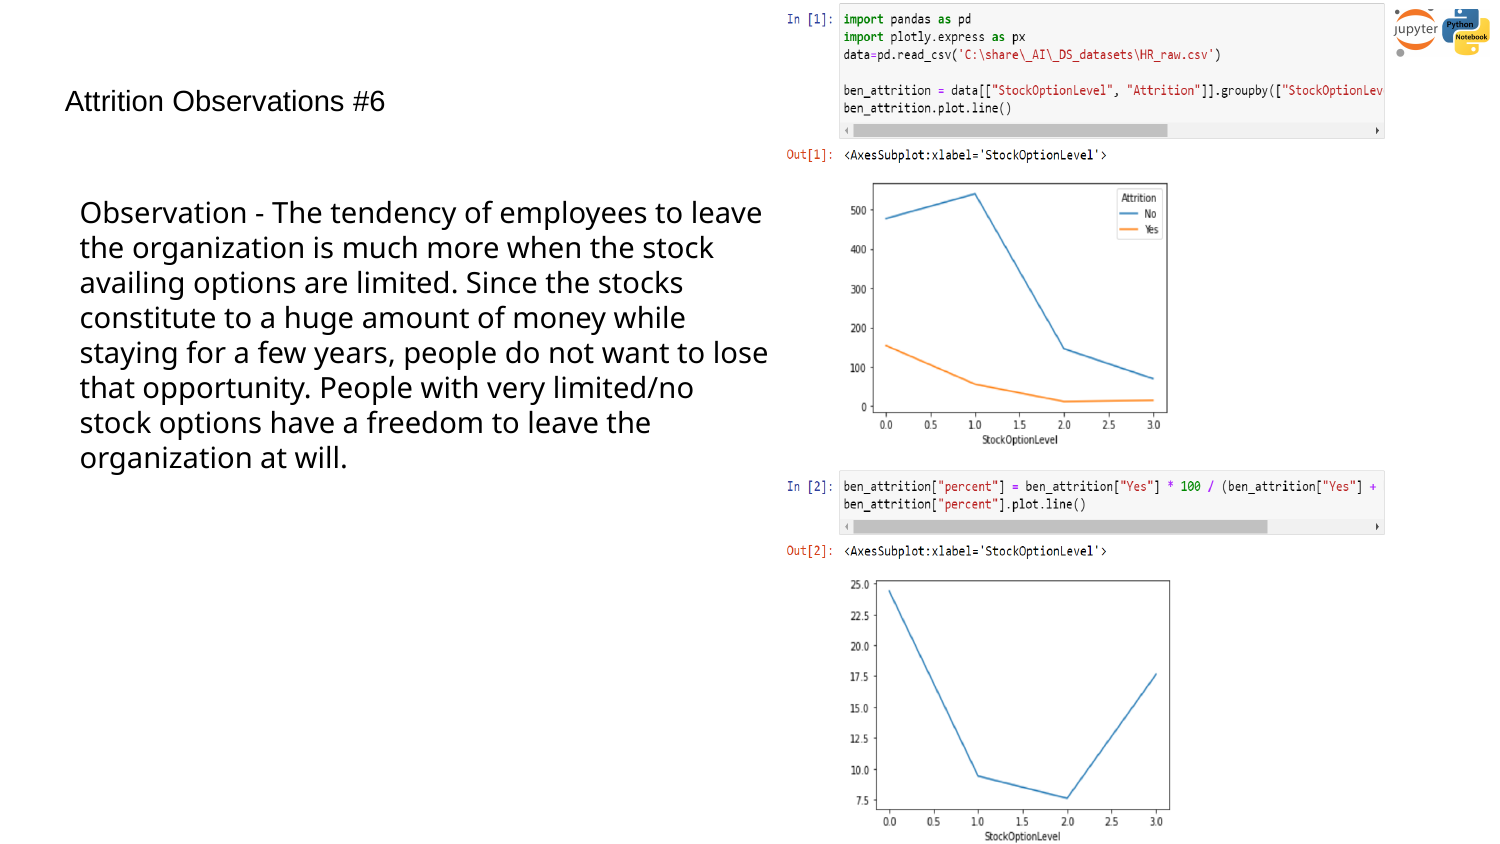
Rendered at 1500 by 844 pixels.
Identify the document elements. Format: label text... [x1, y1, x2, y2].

picture [784, 0, 1490, 67]
text_box Observation - The tendency of employees to leave the organization is much more when the stock availing options are limited. Since the stocks constitute to a huge amount of money while staying for a few years, people do not want to lose that opportunity. People with very limited/no stock options have a freedom to leave the organization at will. [64, 179, 784, 490]
title Attrition Observations #6 [49, 67, 1448, 173]
picture [784, 173, 1388, 844]
